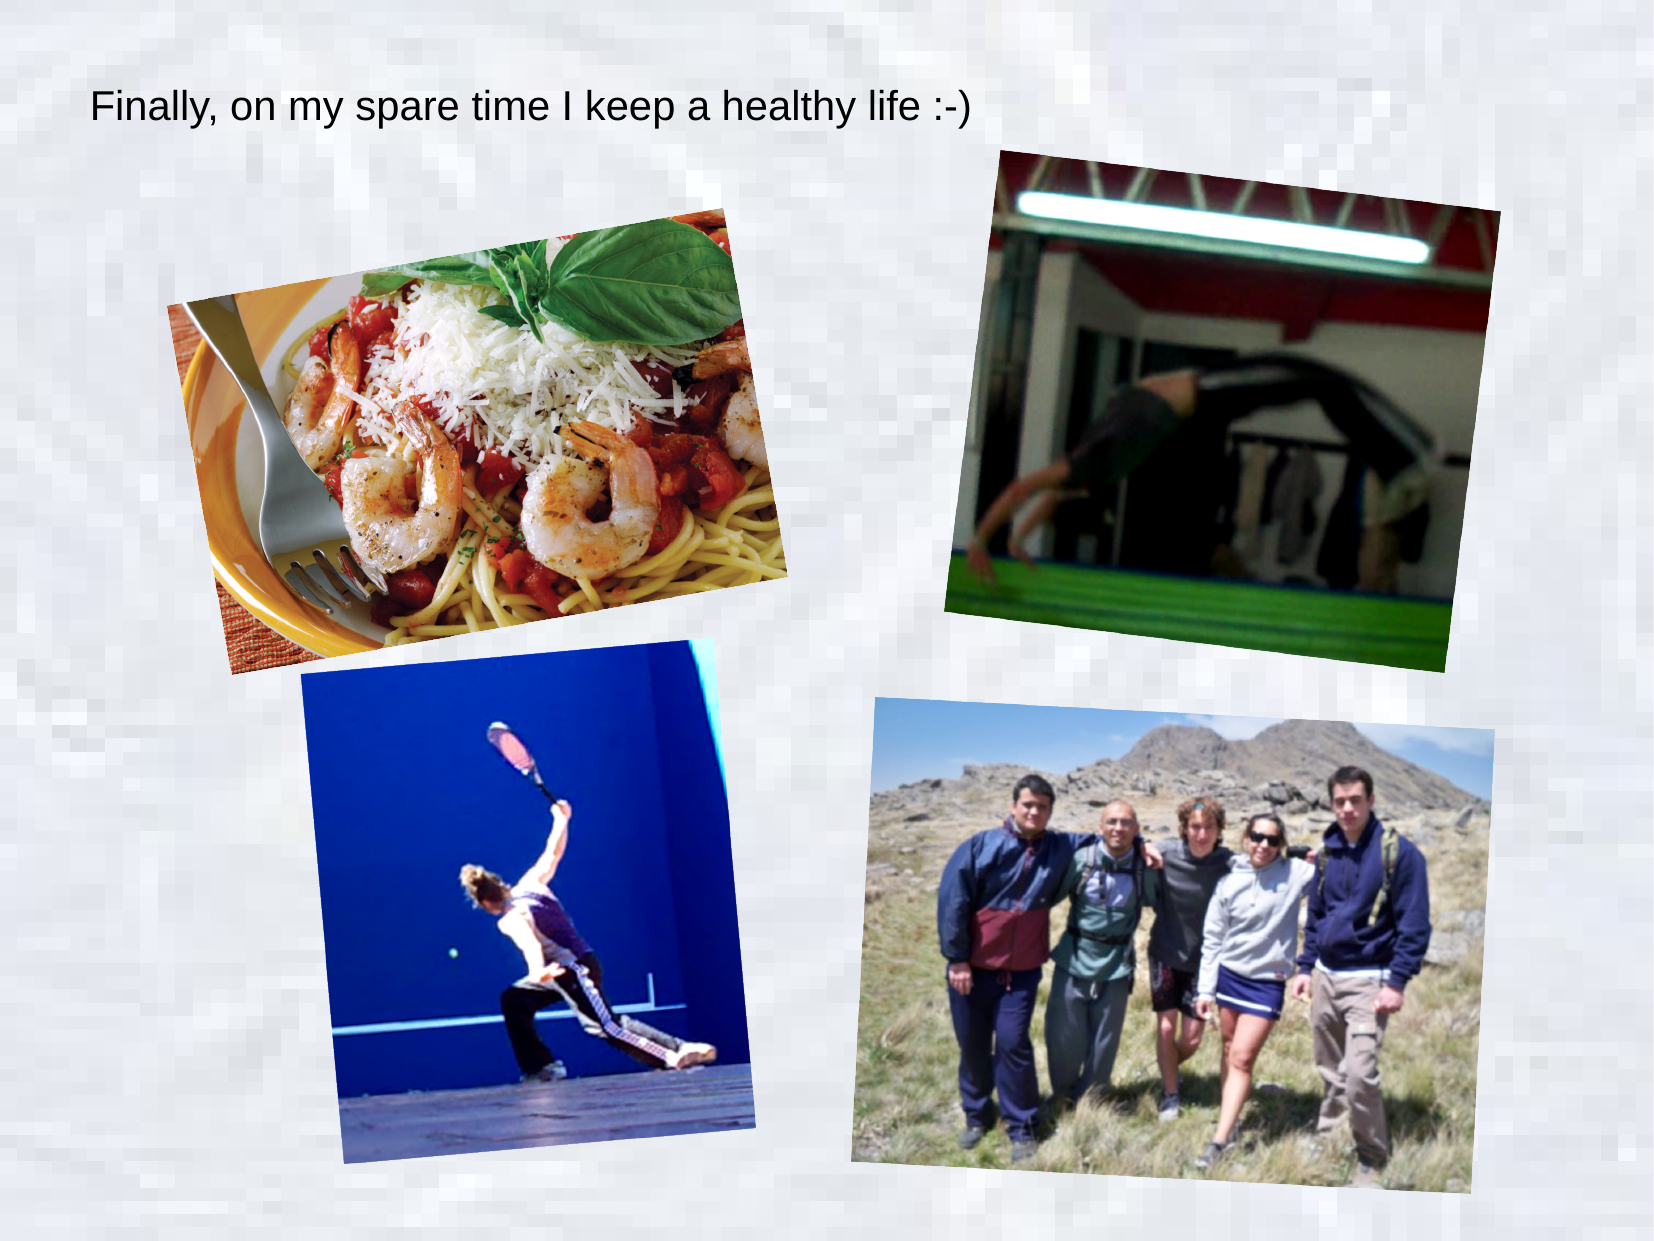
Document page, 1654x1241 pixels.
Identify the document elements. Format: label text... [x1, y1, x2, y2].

picture [0, 0, 1654, 1241]
text_box Finally, on my spare time I keep a healthy life :-) [75, 75, 987, 137]
